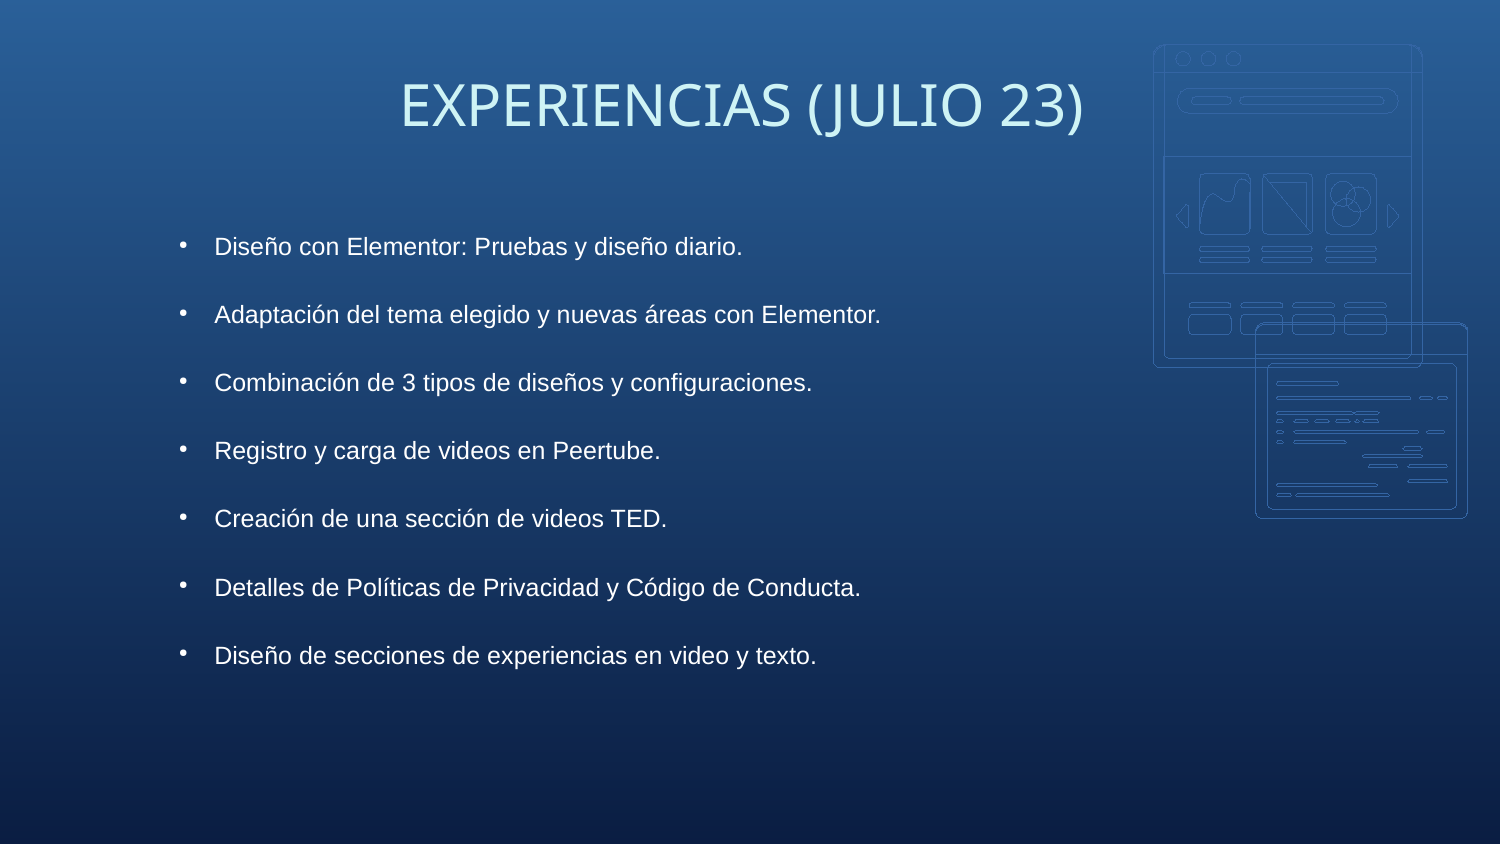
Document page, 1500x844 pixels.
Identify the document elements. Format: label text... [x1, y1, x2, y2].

text_box EXPERIENCIAS (JULIO 23) [163, 53, 1321, 133]
text_box Diseño con Elementor: Pruebas y diseño diario. Adaptación del tema elegido y nuevas áreas con Elementor. Combinación de 3 tipos de diseños y configuraciones. Registro y carga de videos en Peertube. Creación de una sección de videos TED. Detalles de Políticas de Privacidad y Código de Conducta. Diseño de secciones de experiencias en video y texto. [163, 211, 1321, 652]
